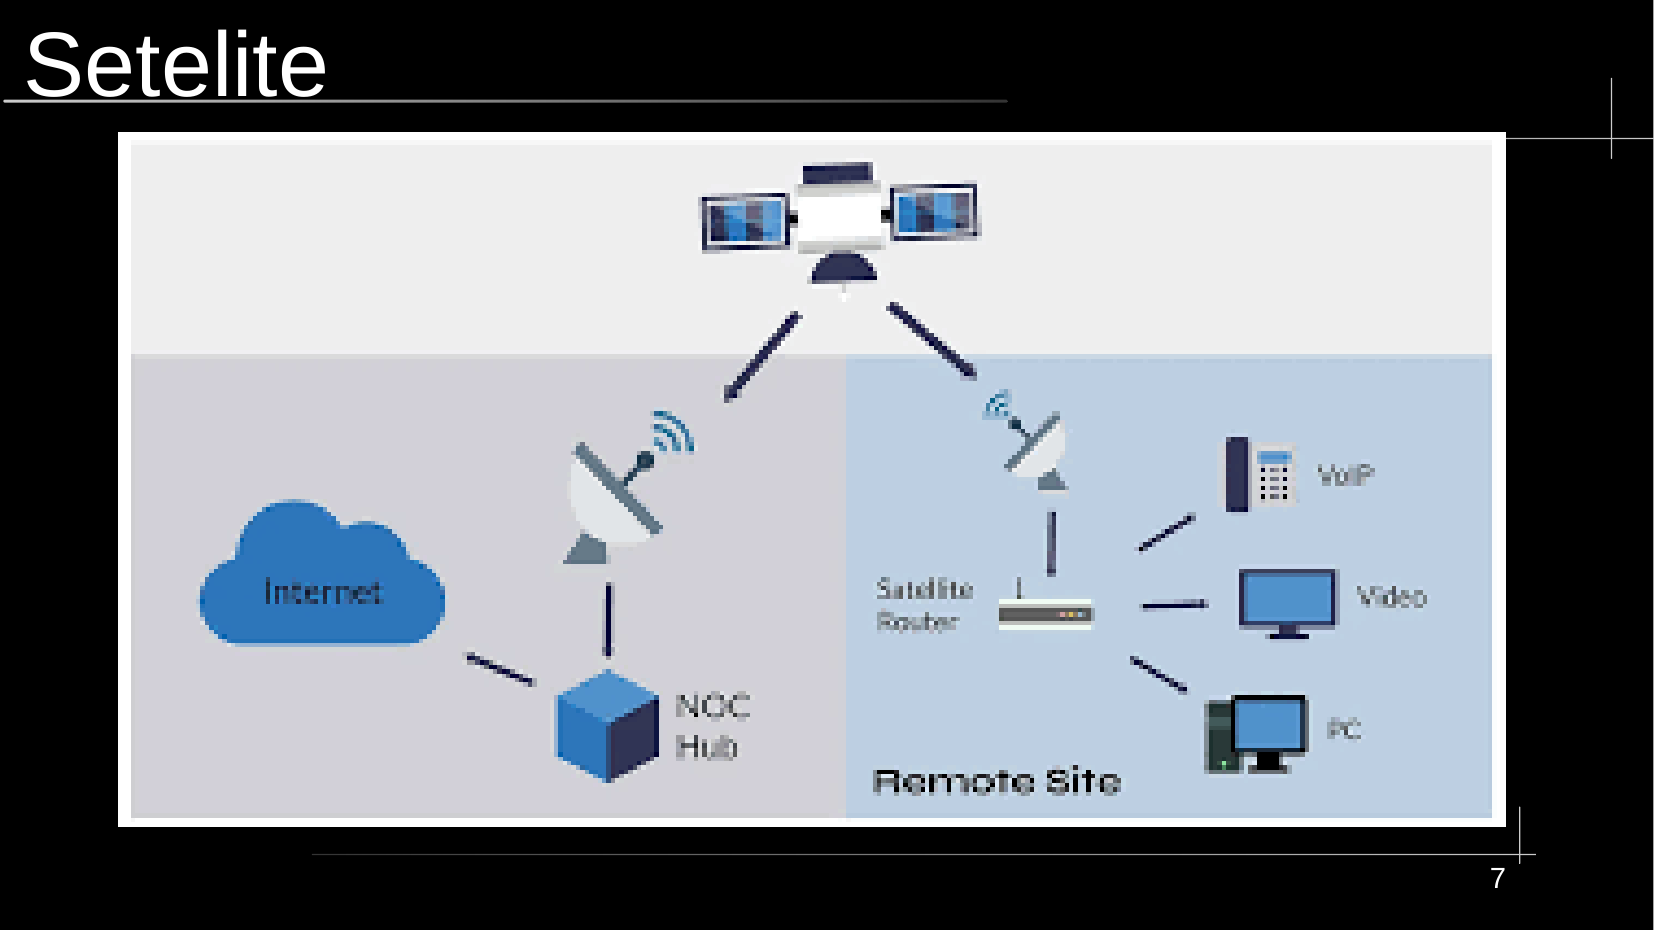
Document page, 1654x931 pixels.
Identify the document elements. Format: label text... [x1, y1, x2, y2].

picture [118, 132, 1506, 827]
title Setelite [23, 11, 1589, 119]
